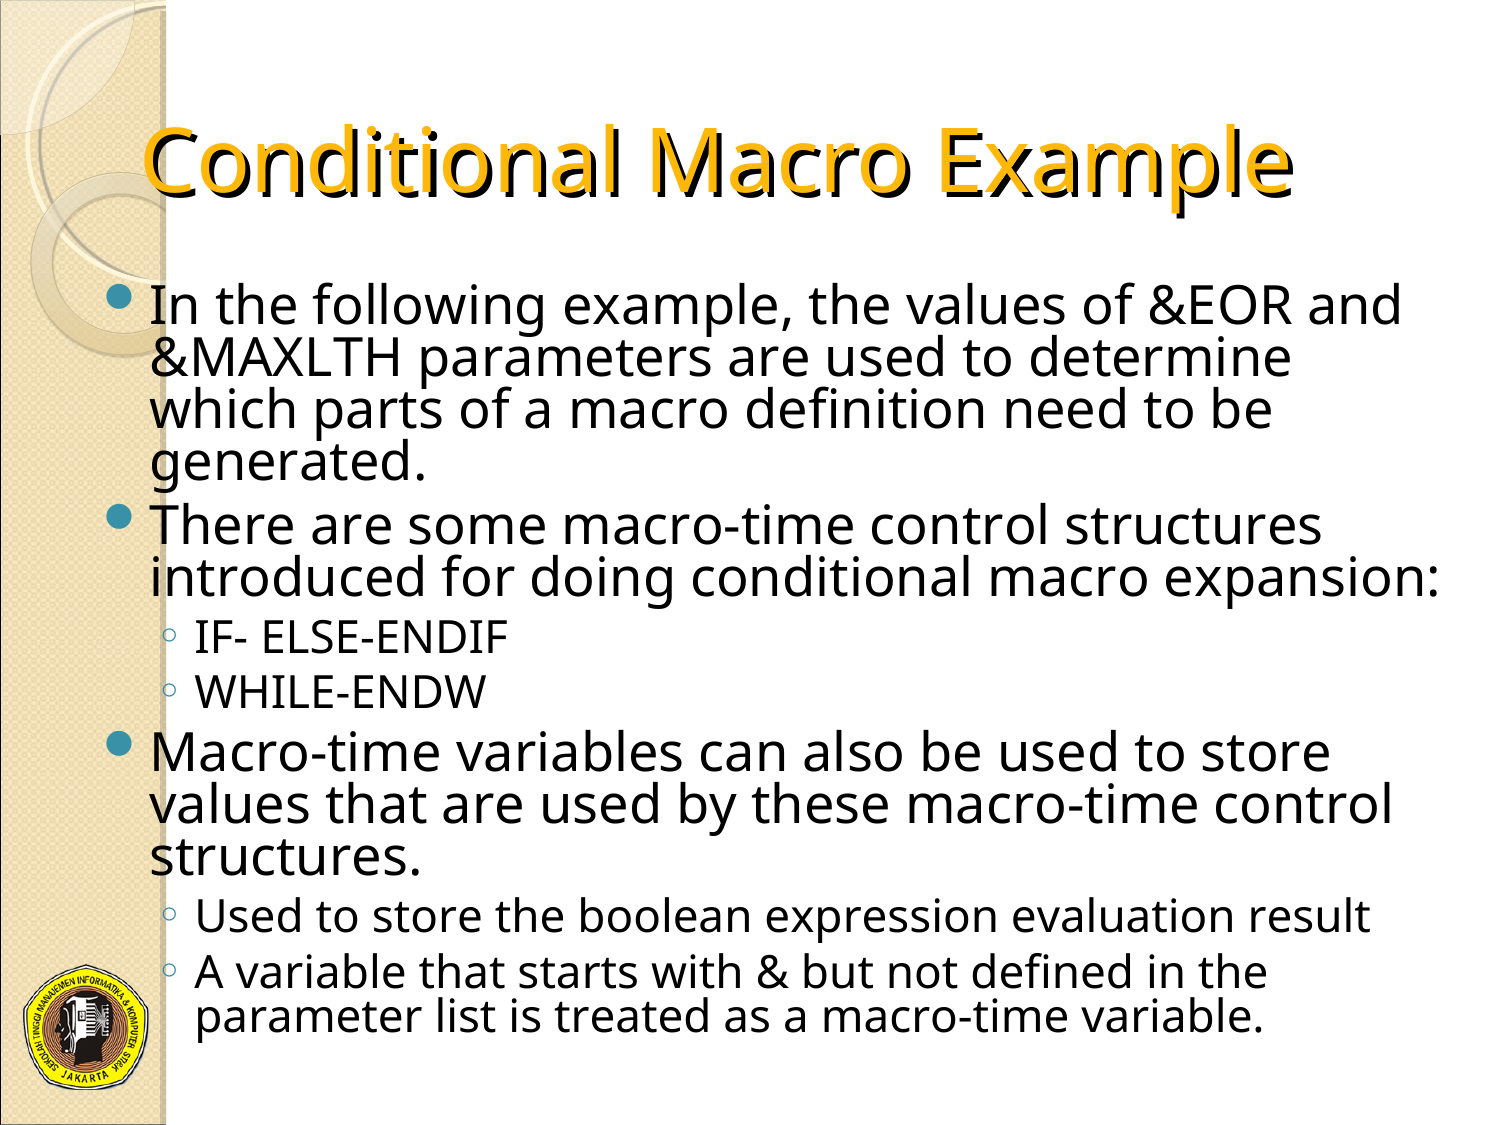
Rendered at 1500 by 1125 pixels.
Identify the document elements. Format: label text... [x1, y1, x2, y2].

picture [0, 10, 166, 1125]
text_box In the following example, the values of &EOR and &MAXLTH parameters are used to determine which parts of a macro definition need to be generated. There are some macro-time control structures introduced for doing conditional macro expansion: IF- ELSE-ENDIF WHILE-ENDW Macro-time variables can also be used to store values that are used by these macro-time control structures. Used to store the boolean expression evaluation result A variable that starts with & but not defined in the parameter list is treated as a macro-time variable. [74, 274, 1463, 1125]
text_box Conditional Macro Example [125, 62, 1401, 250]
picture [136, 0, 166, 4]
